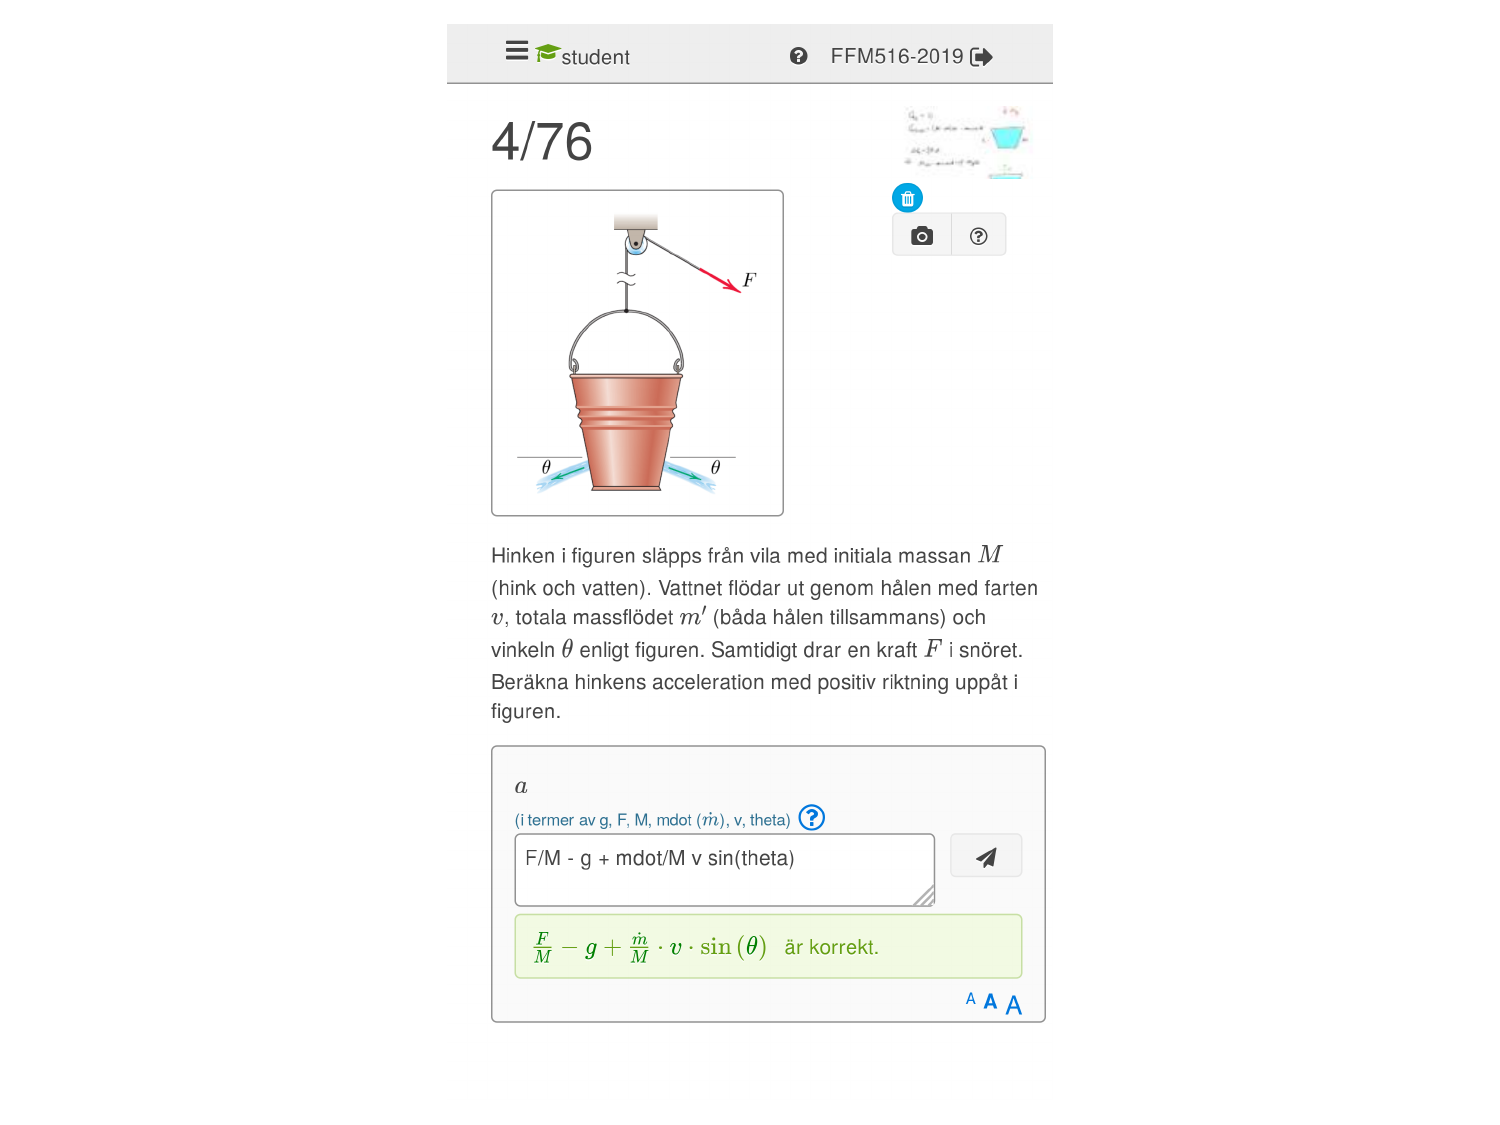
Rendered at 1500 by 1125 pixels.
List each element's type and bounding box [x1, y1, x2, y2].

picture [447, 24, 1053, 1100]
